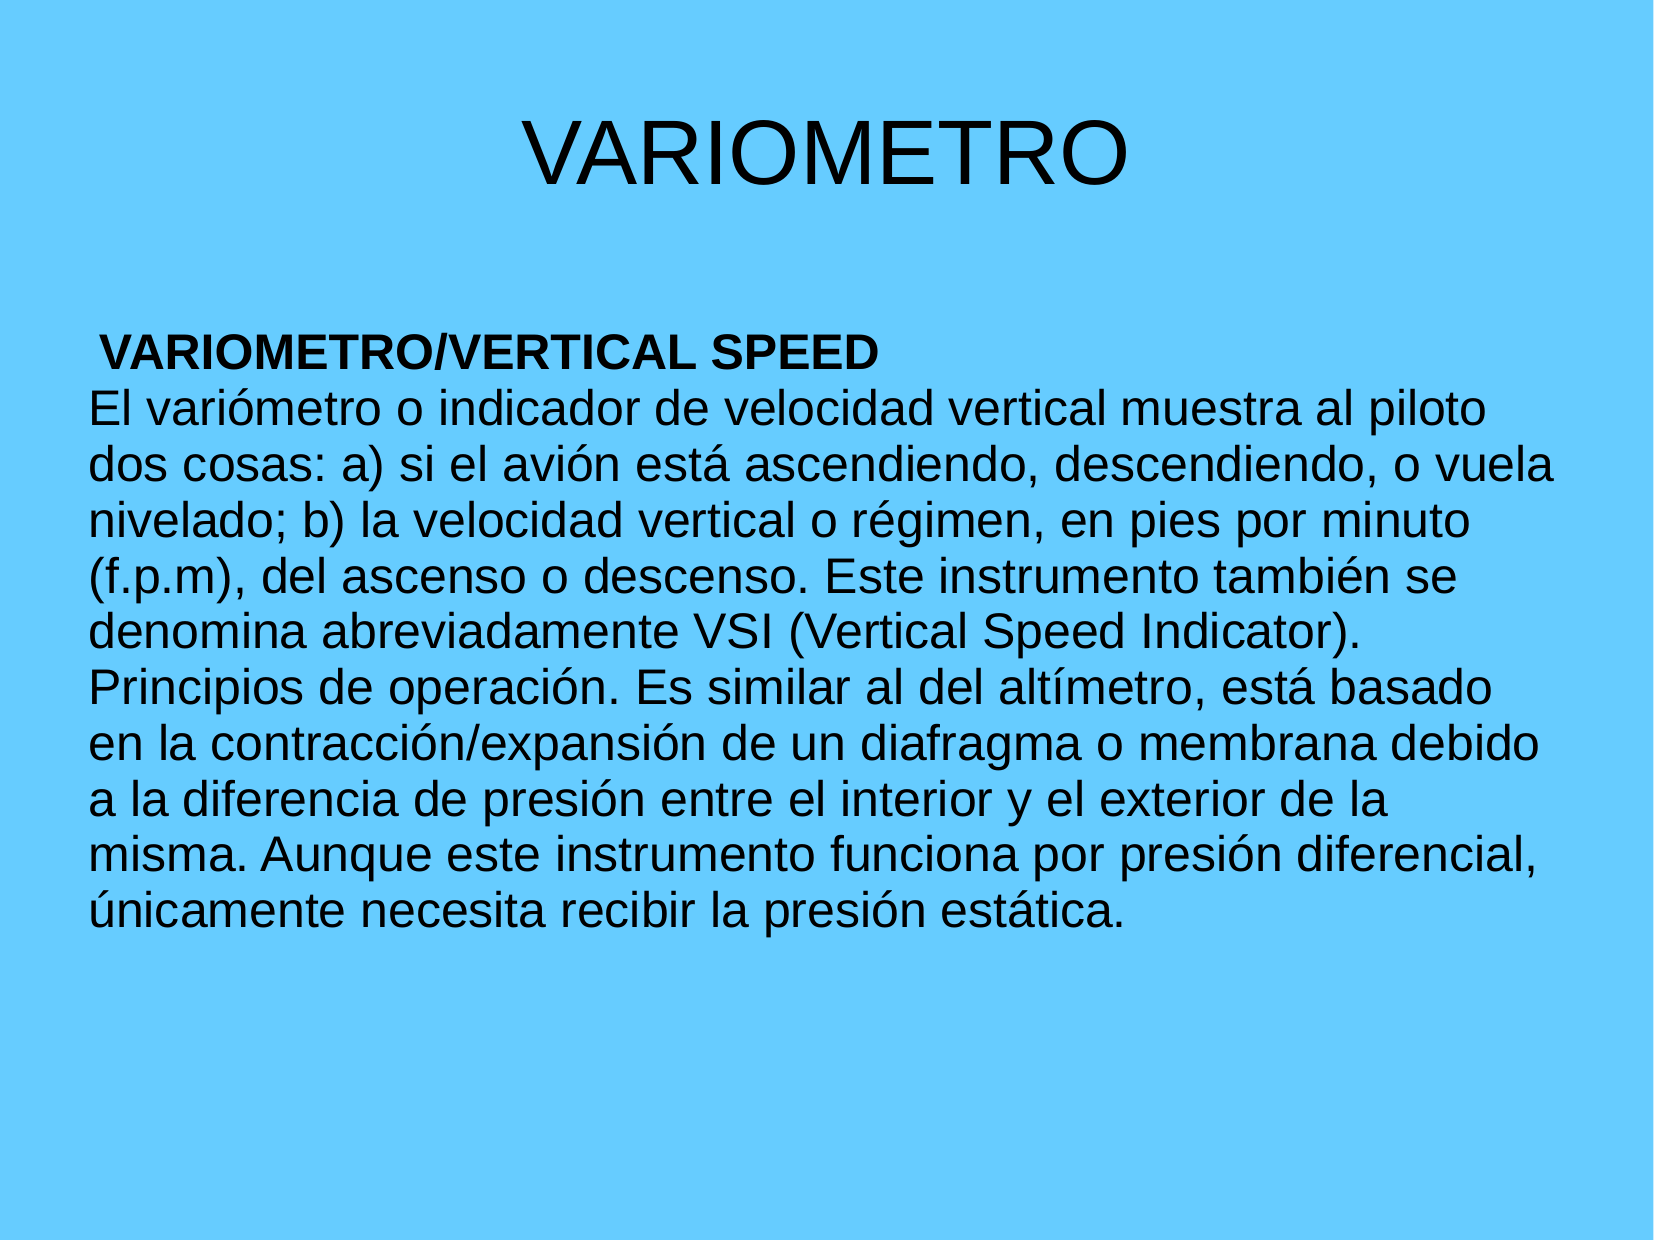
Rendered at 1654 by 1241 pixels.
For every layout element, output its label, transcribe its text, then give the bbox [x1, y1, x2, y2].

text_box VARIOMETRO/VERTICAL SPEED El variómetro o indicador de velocidad vertical muestra al piloto dos cosas: a) si el avión está ascendiendo, descendiendo, o vuela nivelado; b) la velocidad vertical o régimen, en pies por minuto (f.p.m), del ascenso o descenso. Este instrumento también se denomina abreviadamente VSI (Vertical Speed Indicator). Principios de operación. Es similar al del altímetro, está basado en la contracción/expansión de un diafragma o membrana debido a la diferencia de presión entre el interior y el exterior de la misma. Aunque este instrumento funciona por presión diferencial, únicamente necesita recibir la presión estática. [73, 317, 1571, 946]
title VARIOMETRO [82, 49, 1571, 257]
